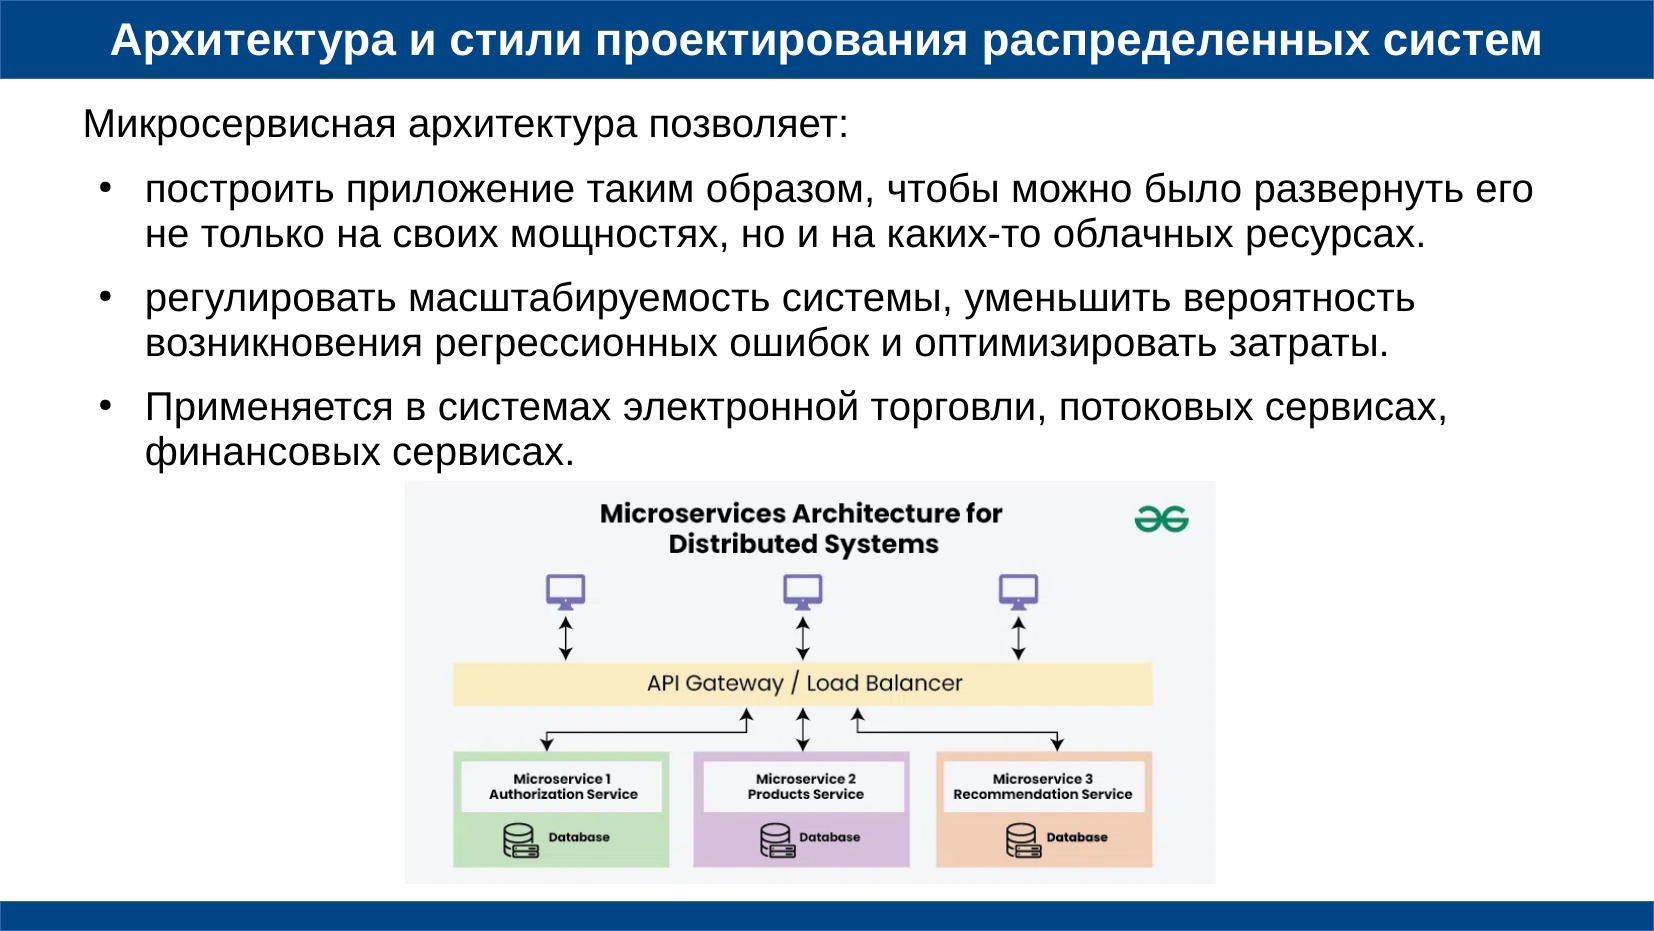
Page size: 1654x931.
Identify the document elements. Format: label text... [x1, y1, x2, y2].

picture [405, 479, 1216, 886]
list Микросервисная архитектура позволяет: построить приложение таким образом, чтобы можно было развернуть его не только на своих мощностях, но и на каких-то облачных ресурсах. регулировать масштабируемость системы, уменьшить вероятность возникновения регрессионных ошибок и оптимизировать затраты. Применяется в системах электронной торговли, потоковых сервисах, финансовых сервисах. [82, 101, 1571, 481]
title Архитектура и стили проектирования распределенных систем [0, 0, 1654, 79]
